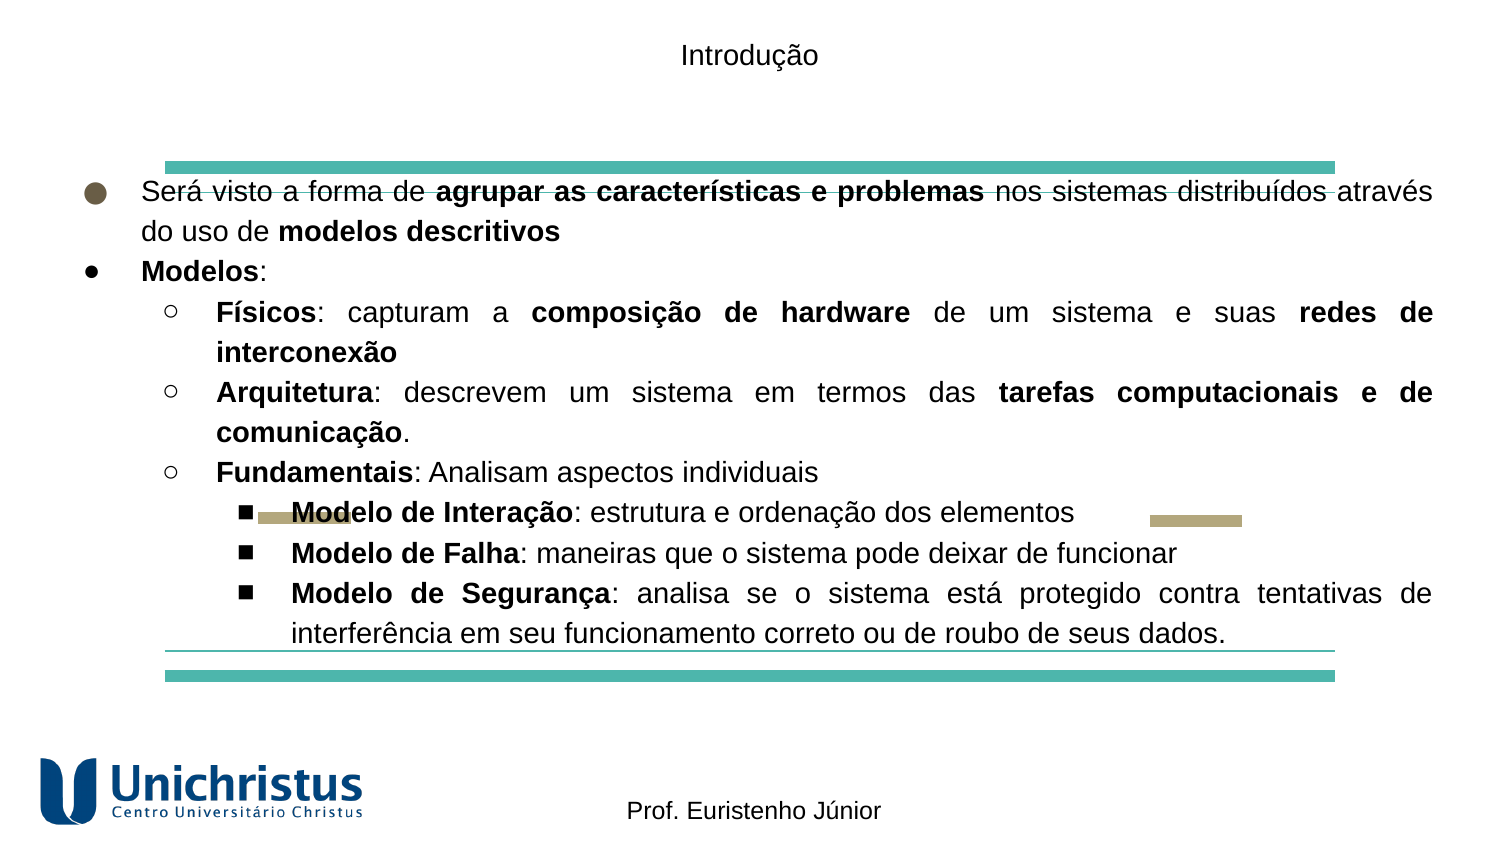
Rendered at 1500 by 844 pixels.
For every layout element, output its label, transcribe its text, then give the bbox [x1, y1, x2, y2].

list Será visto a forma de agrupar as características e problemas nos sistemas distribuídos através do uso de modelos descritivos Modelos: Físicos: capturam a composição de hardware de um sistema e suas redes de interconexão Arquitetura: descrevem um sistema em termos das tarefas computacionais e de comunicação. Fundamentais: Analisam aspectos individuais Modelo de Interação: estrutura e ordenação dos elementos Modelo de Falha: maneiras que o sistema pode deixar de funcionar Modelo de Segurança: analisa se o sistema está protegido contra tentativas de interferência em seu funcionamento correto ou de roubo de seus dados. [51, 152, 1449, 750]
title Introdução [51, 20, 1449, 137]
picture [35, 754, 367, 827]
